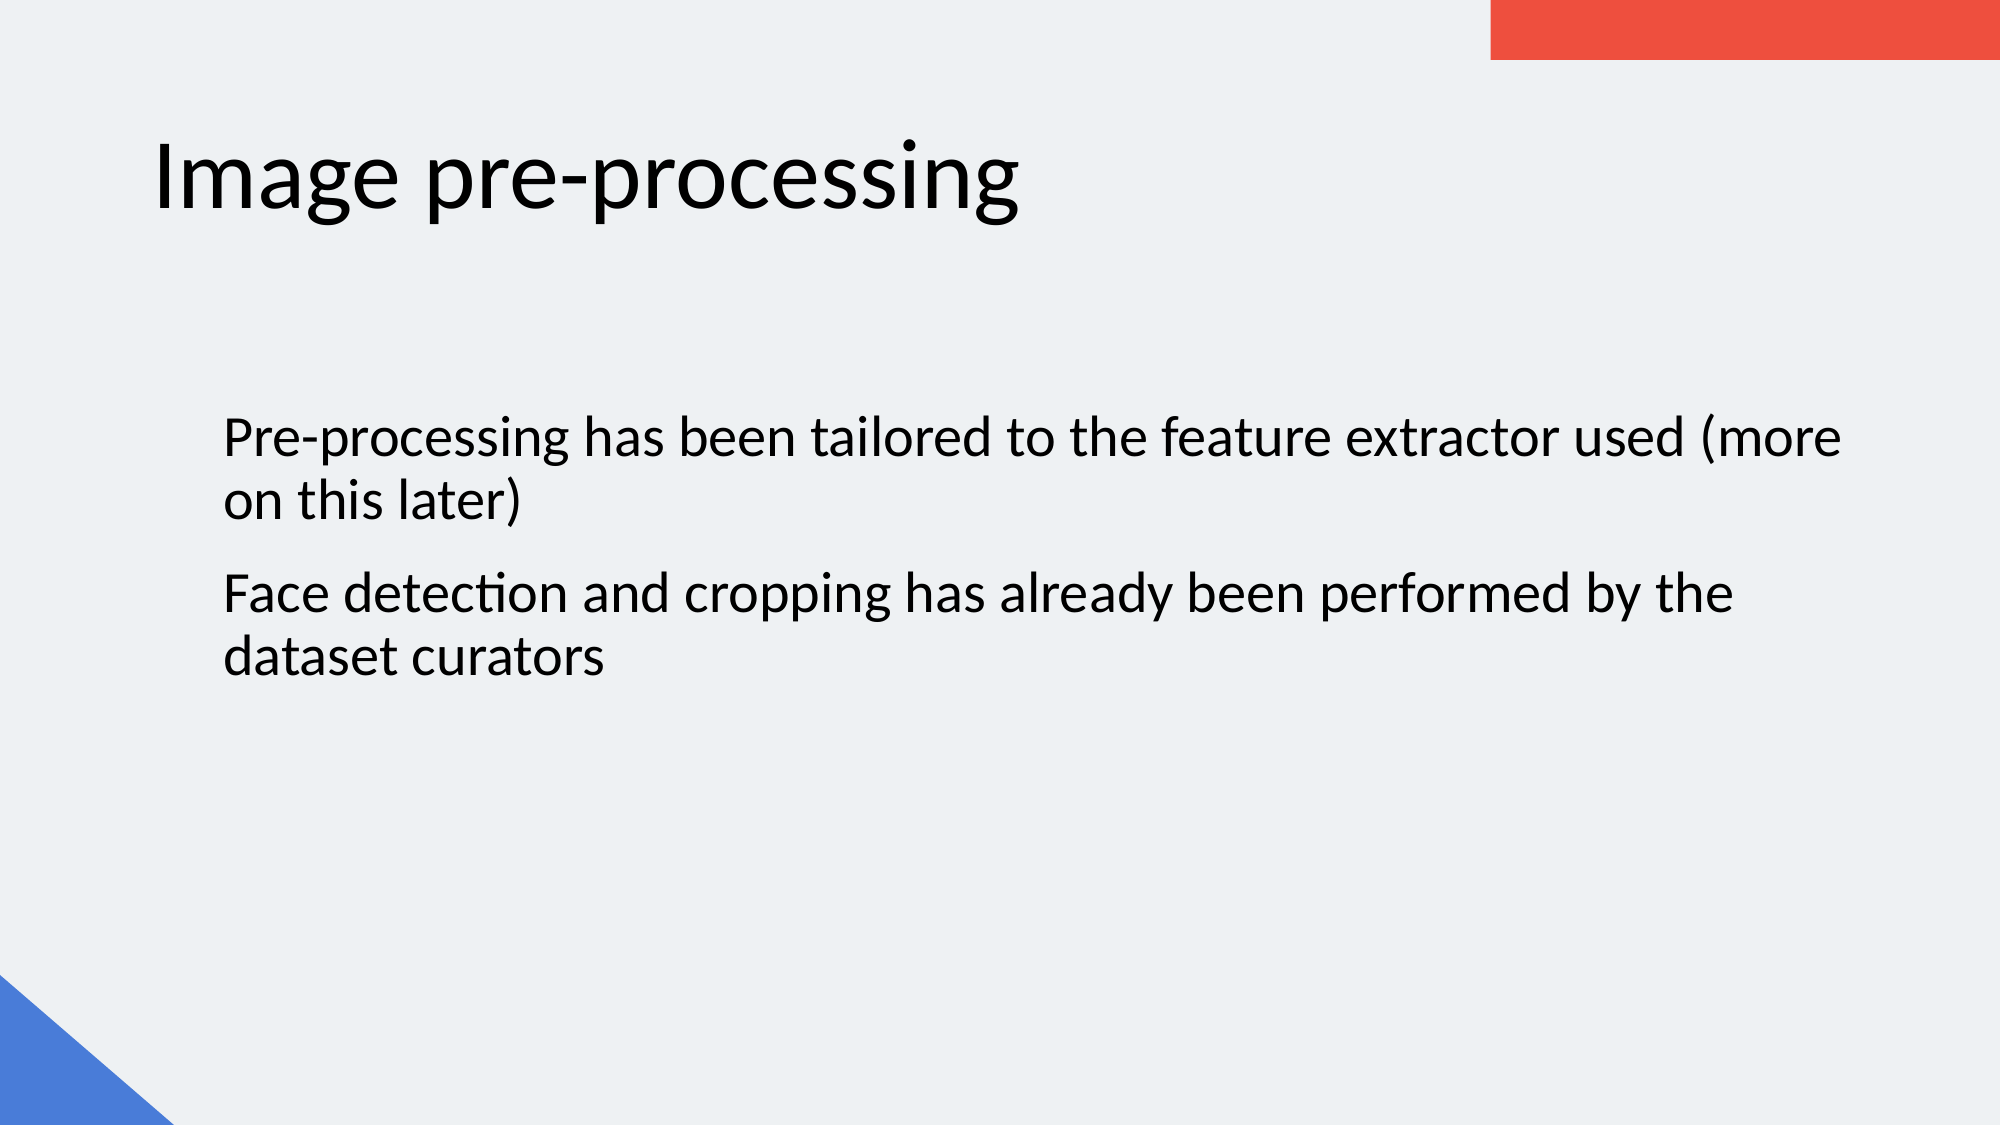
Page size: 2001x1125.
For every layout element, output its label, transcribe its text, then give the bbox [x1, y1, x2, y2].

title Image pre-processing [137, 59, 1863, 278]
text_box [0, 974, 174, 1125]
text_box [1490, 0, 2000, 60]
list Pre-processing has been tailored to the feature extractor used (more on this later) Face detection and cropping has already been performed by the dataset curators [137, 299, 1863, 1014]
